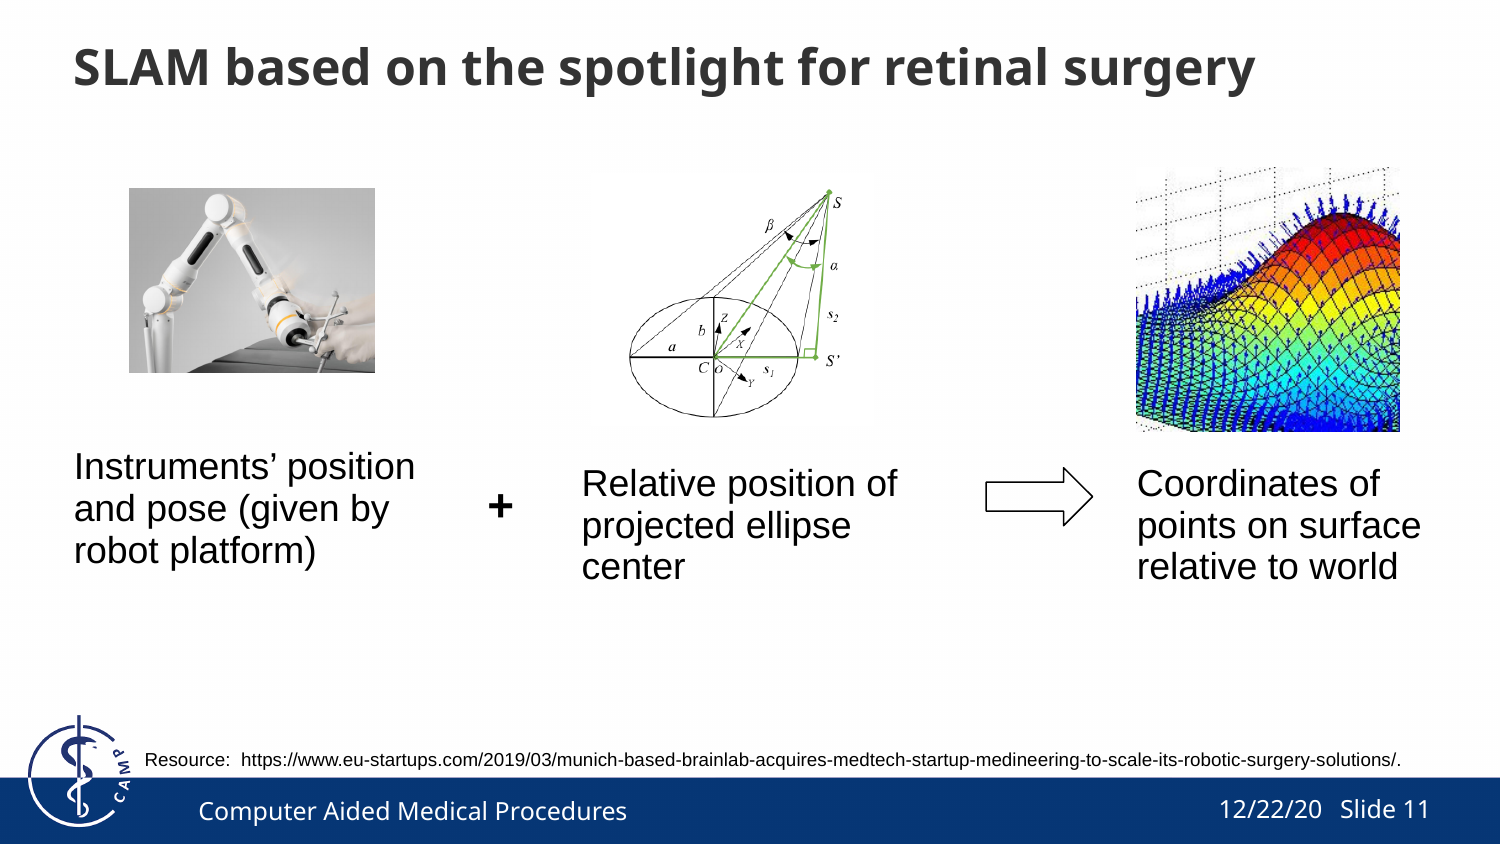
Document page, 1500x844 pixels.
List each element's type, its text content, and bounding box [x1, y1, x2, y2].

text_box Resource: https://www.eu-startups.com/2019/03/munich-based-brainlab-acquires-medtech-startup-medineering-to-scale-its-robotic-surgery-solutions/. [129, 721, 1500, 769]
text_box Coordinates of points on surface relative to world [1122, 454, 1441, 609]
footer Computer Aided Medical Procedures [183, 778, 800, 844]
slide_number Slide <编号> [1325, 778, 1500, 844]
slide_number 12/22/20 [800, 778, 1325, 844]
title SLAM based on the spotlight for retinal surgery [58, 28, 1438, 104]
text_box Relative position of projected ellipse center [566, 454, 981, 596]
text_box + [472, 472, 532, 539]
picture [0, 0, 1500, 844]
text_box Instruments’ position and pose (given by robot platform) [59, 437, 461, 579]
